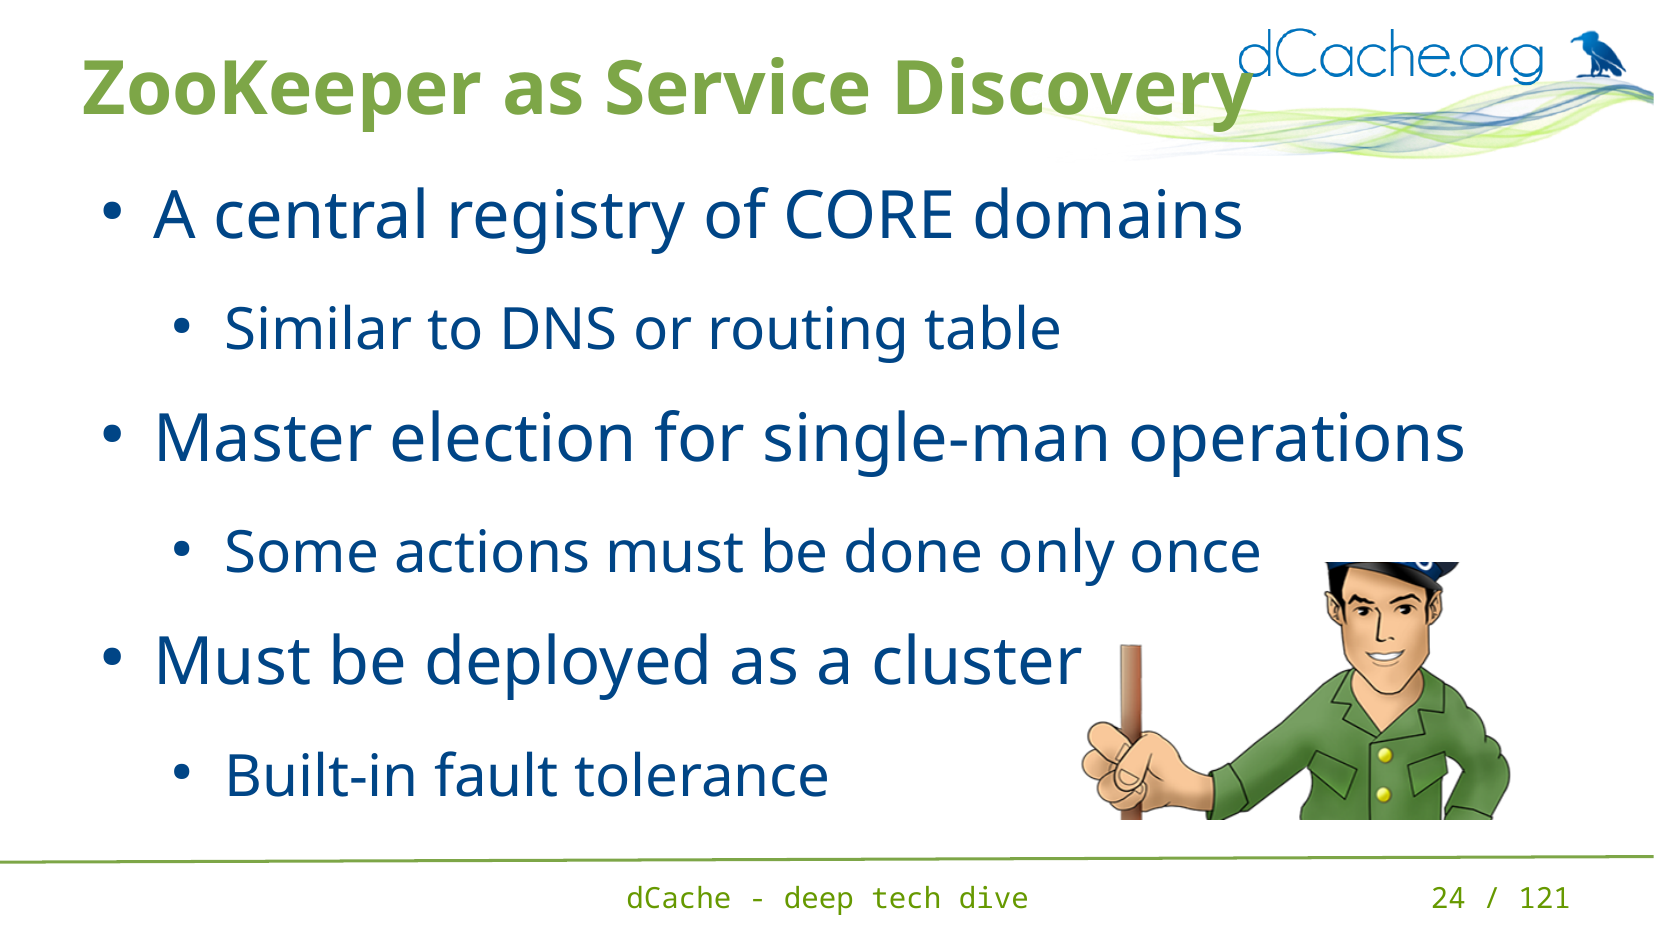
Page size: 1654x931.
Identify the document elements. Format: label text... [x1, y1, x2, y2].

list A central registry of CORE domains Similar to DNS or routing table Master election for single-man operations Some actions must be done only once Must be deployed as a cluster Built-in fault tolerance [82, 167, 1571, 839]
title ZooKeeper as Service Discovery [82, 40, 1605, 131]
picture [1070, 562, 1533, 820]
picture [956, 16, 1654, 169]
